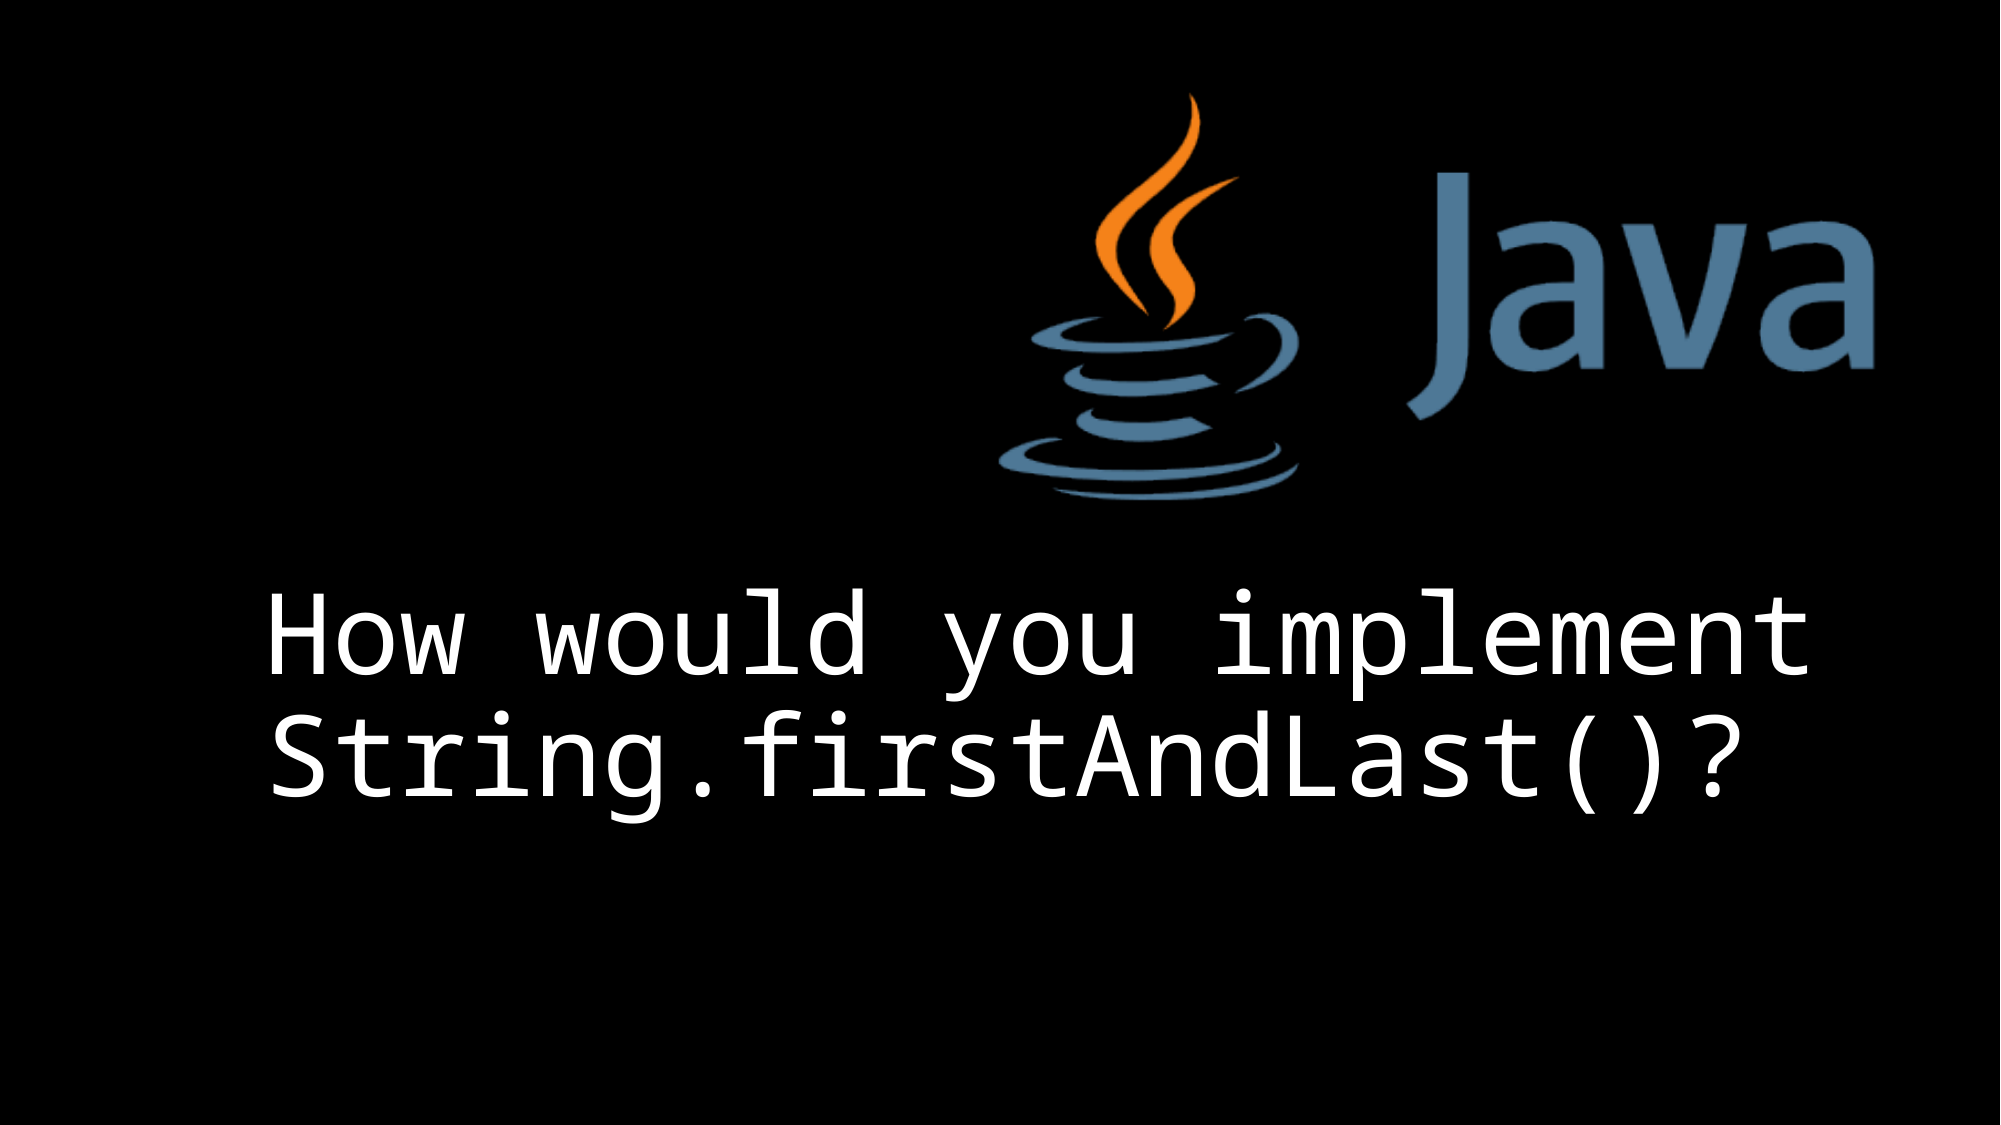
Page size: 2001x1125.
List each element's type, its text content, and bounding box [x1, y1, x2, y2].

picture [937, 31, 2000, 563]
title How would you implement String.firstAndLast()? [249, 377, 1839, 828]
